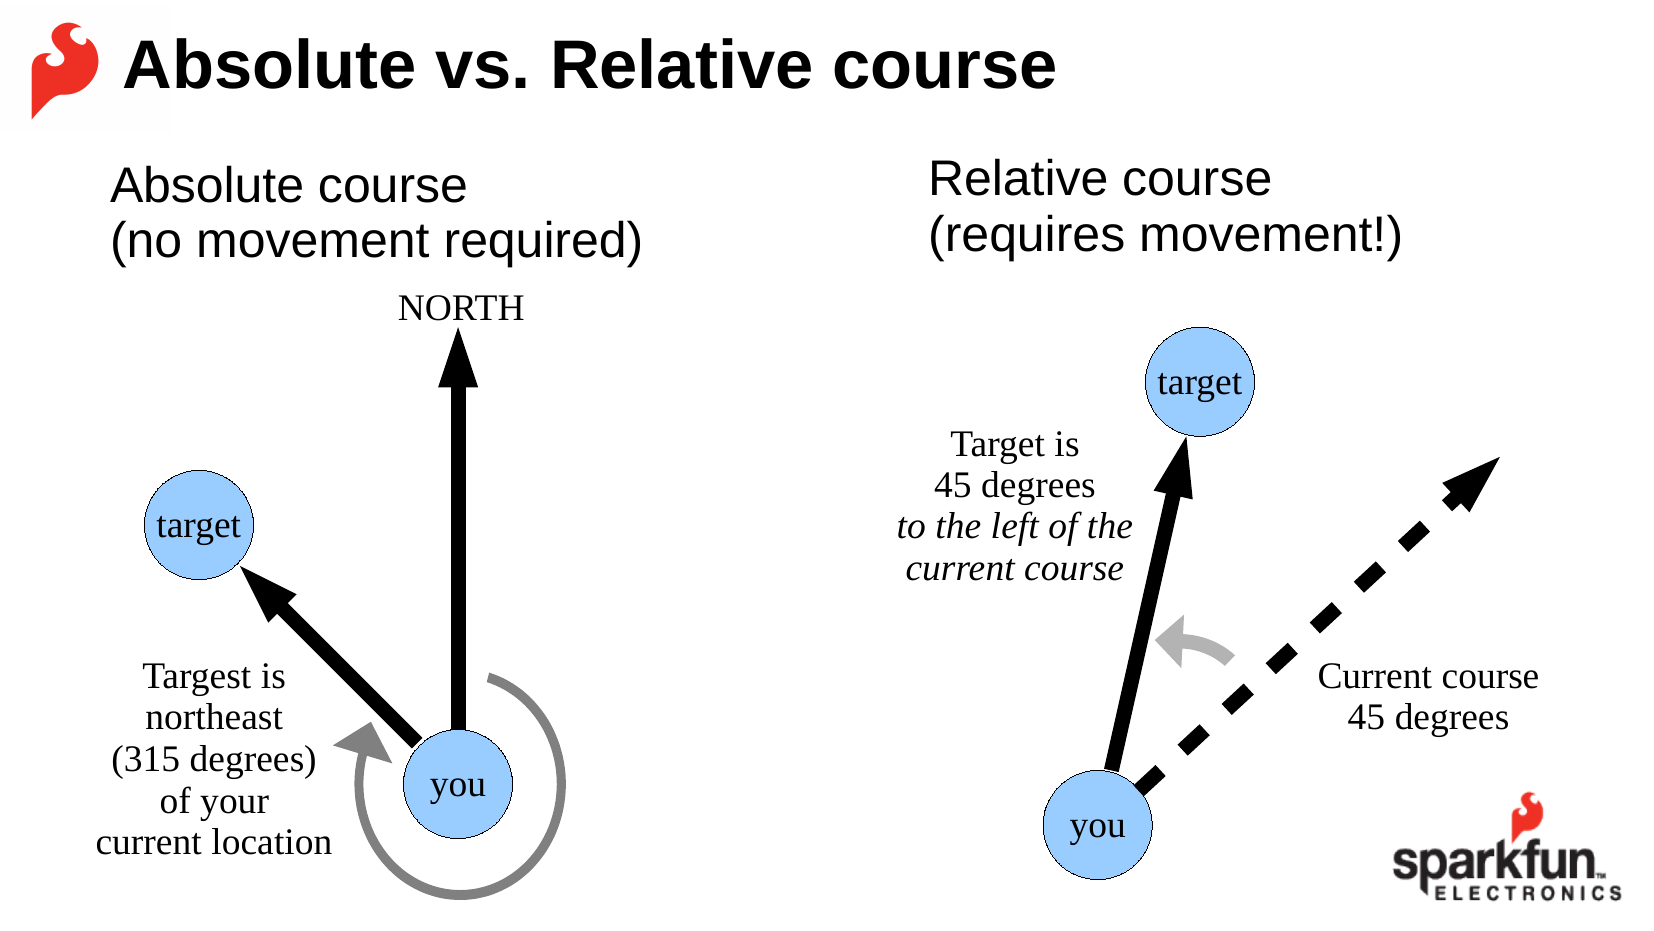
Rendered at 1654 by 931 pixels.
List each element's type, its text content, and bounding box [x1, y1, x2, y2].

picture [0, 5, 171, 133]
text_box NORTH [383, 279, 540, 337]
text_box Current course 45 degrees [1302, 647, 1555, 842]
text_box target [1145, 327, 1255, 437]
list Relative course (requires movement!) [928, 150, 1466, 309]
title Absolute vs. Relative course [122, 26, 1546, 104]
text_box [1154, 614, 1236, 669]
text_box [332, 672, 566, 901]
list Absolute course (no movement required) [109, 156, 648, 316]
text_box target [144, 470, 254, 580]
text_box you [1043, 770, 1153, 880]
text_box Targest is northeast (315 degrees) of your current location [80, 647, 348, 876]
text_box you [403, 729, 513, 839]
text_box Target is 45 degrees to the left of the current course [881, 415, 1149, 635]
picture [1363, 749, 1651, 926]
